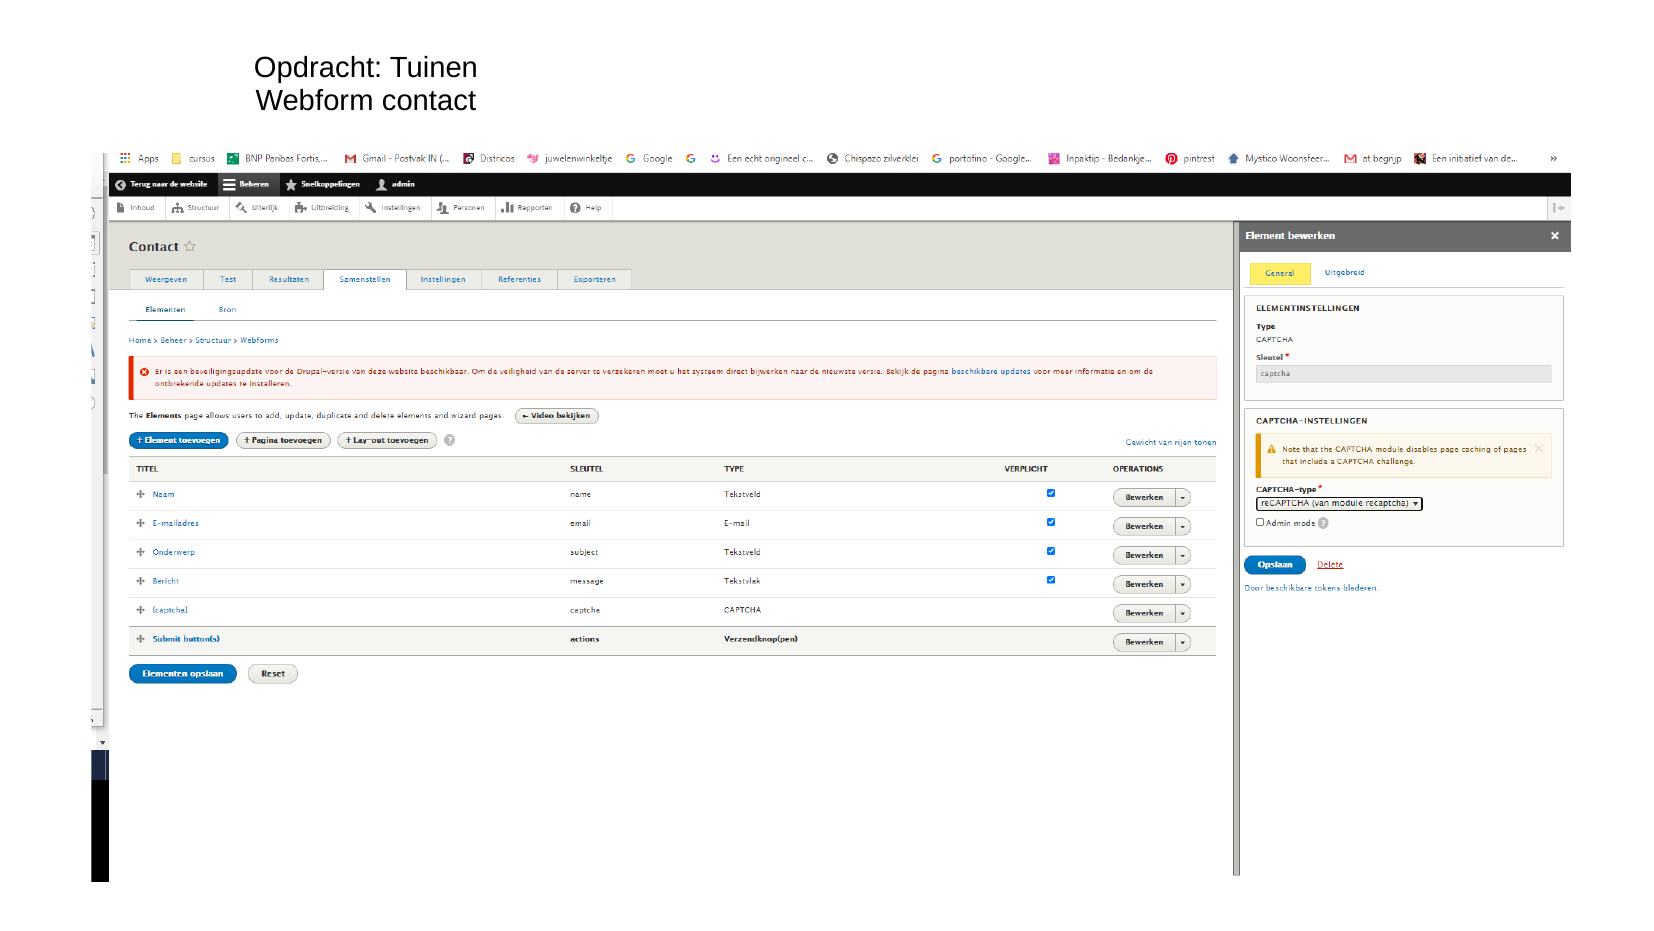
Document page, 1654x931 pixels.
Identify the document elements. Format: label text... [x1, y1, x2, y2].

title Opdracht: Tuinen Webform contact [82, 37, 650, 130]
picture [91, 153, 1571, 882]
